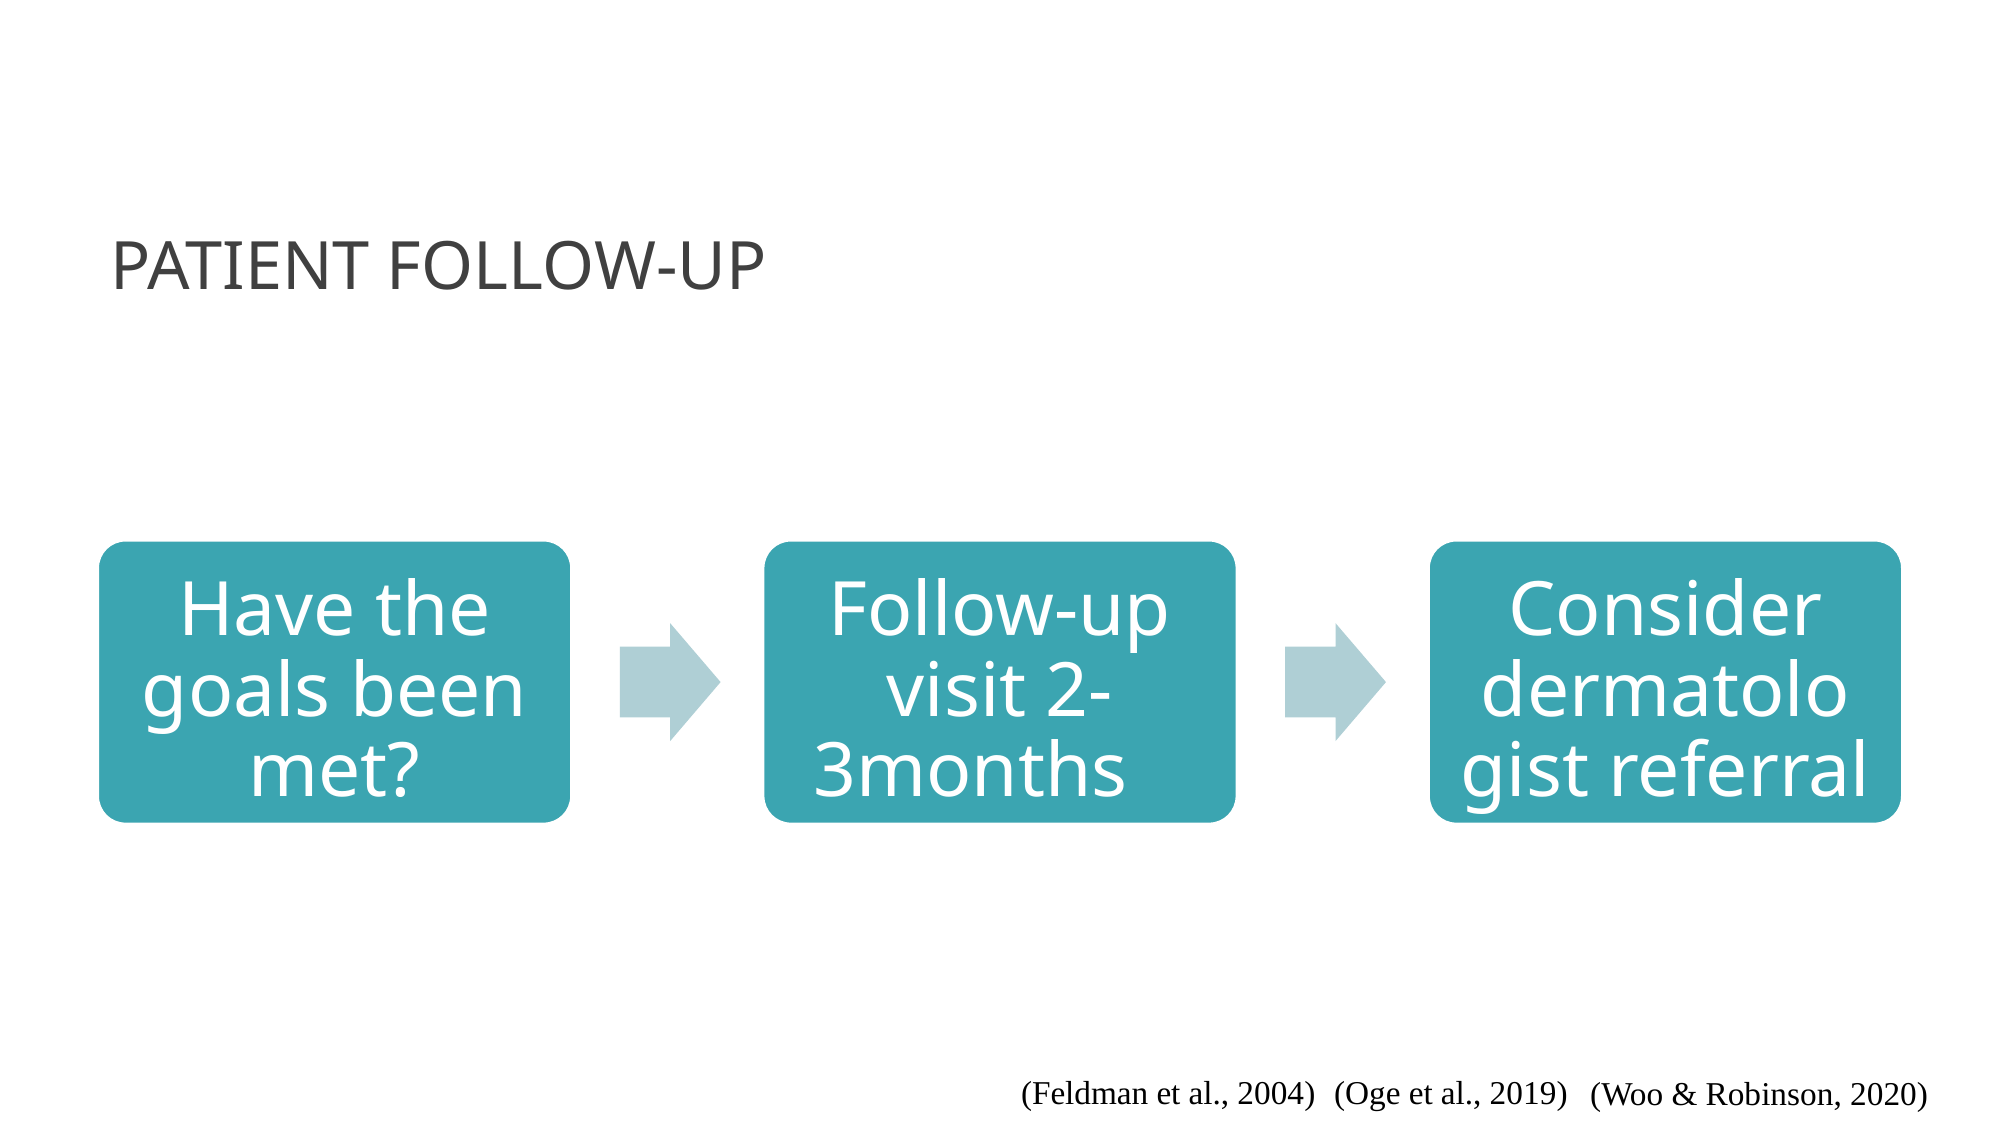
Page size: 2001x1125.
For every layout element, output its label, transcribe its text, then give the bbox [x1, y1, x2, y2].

text_box Have the goals been met? [96, 539, 573, 825]
text_box Consider dermatologist referral [1427, 539, 1904, 825]
text_box Follow-up visit 2-3months [762, 539, 1238, 825]
text_box (Feldman et al., 2004) [931, 1064, 1457, 1119]
text_box (Oge et al., 2019) [1319, 1063, 1592, 1118]
text_box [619, 623, 721, 742]
text_box (Woo & Robinson, 2020) [1575, 1064, 1952, 1119]
text_box [1285, 623, 1386, 742]
title Patient Follow-up [95, 115, 1905, 311]
